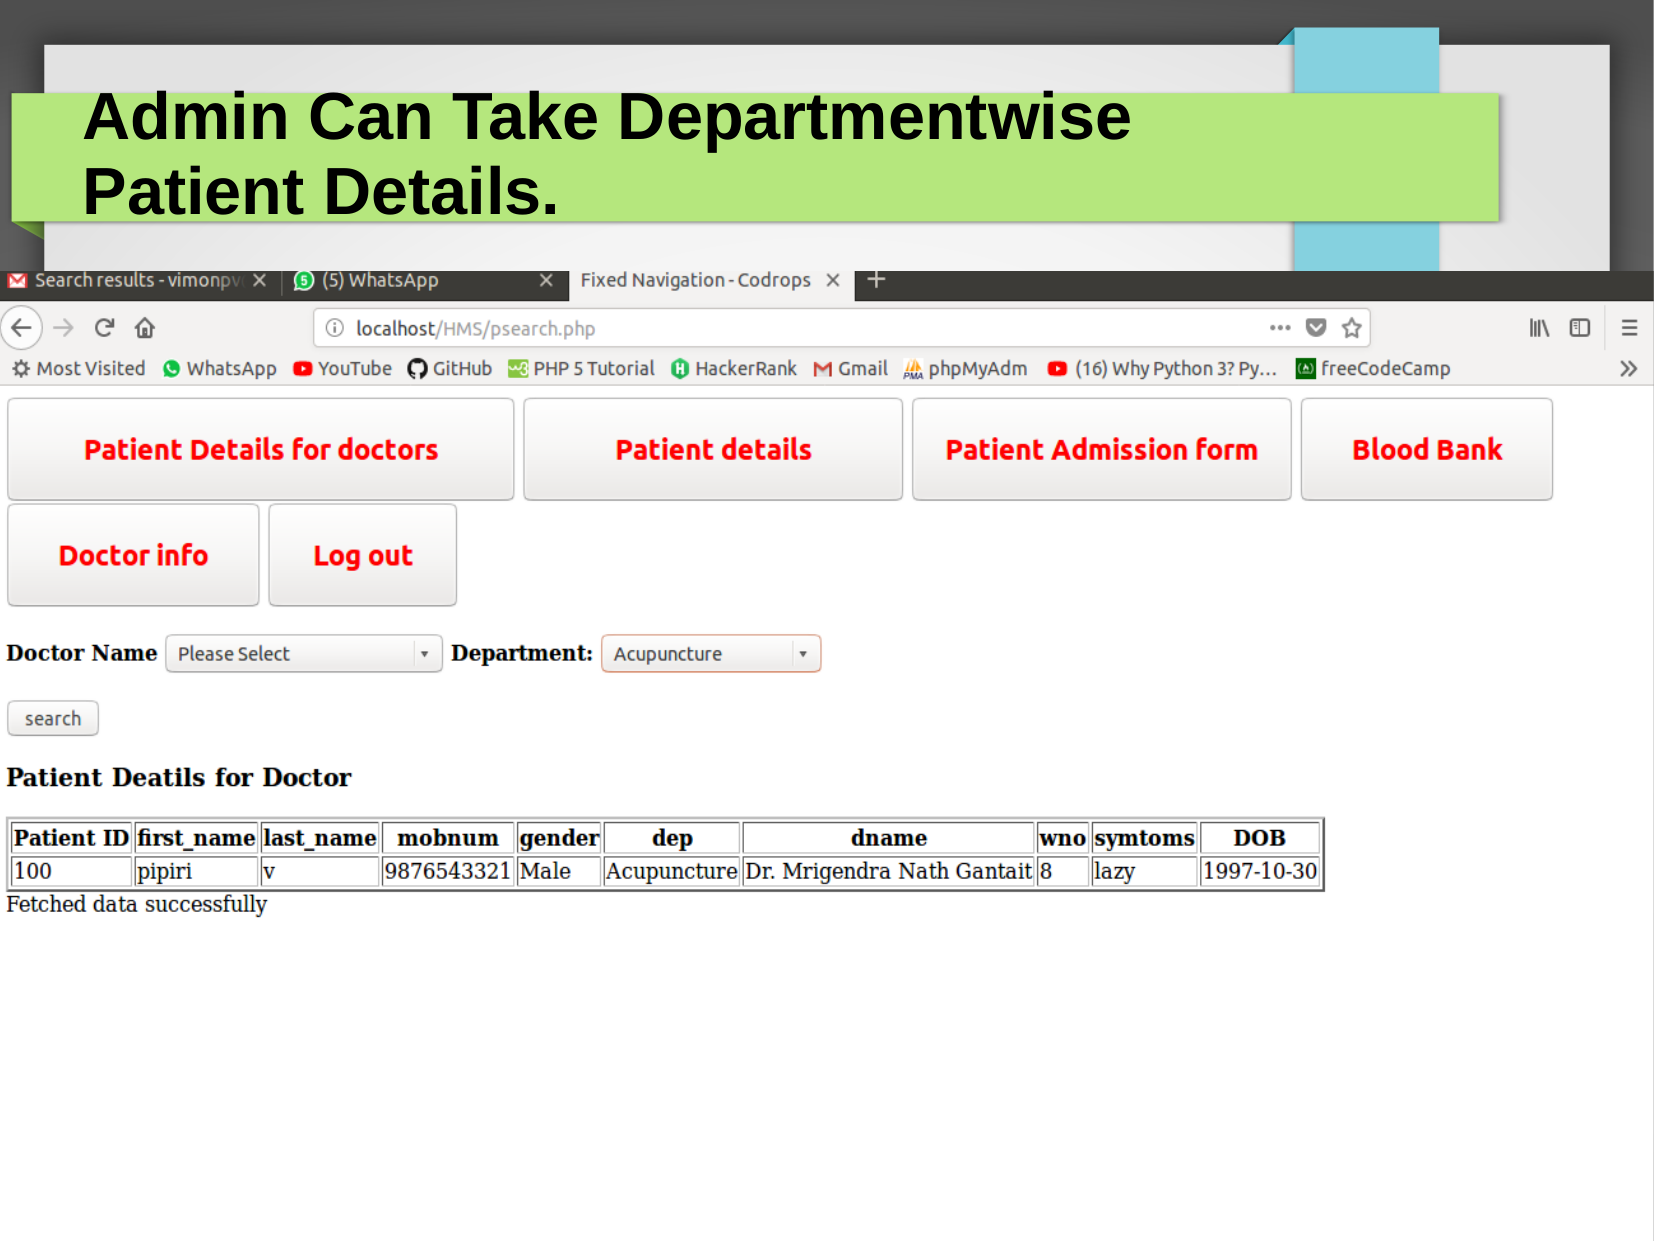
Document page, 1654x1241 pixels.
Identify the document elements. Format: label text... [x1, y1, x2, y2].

picture [0, 0, 1654, 1241]
title Admin Can Take Departmentwise Patient Details. [82, 78, 1264, 229]
